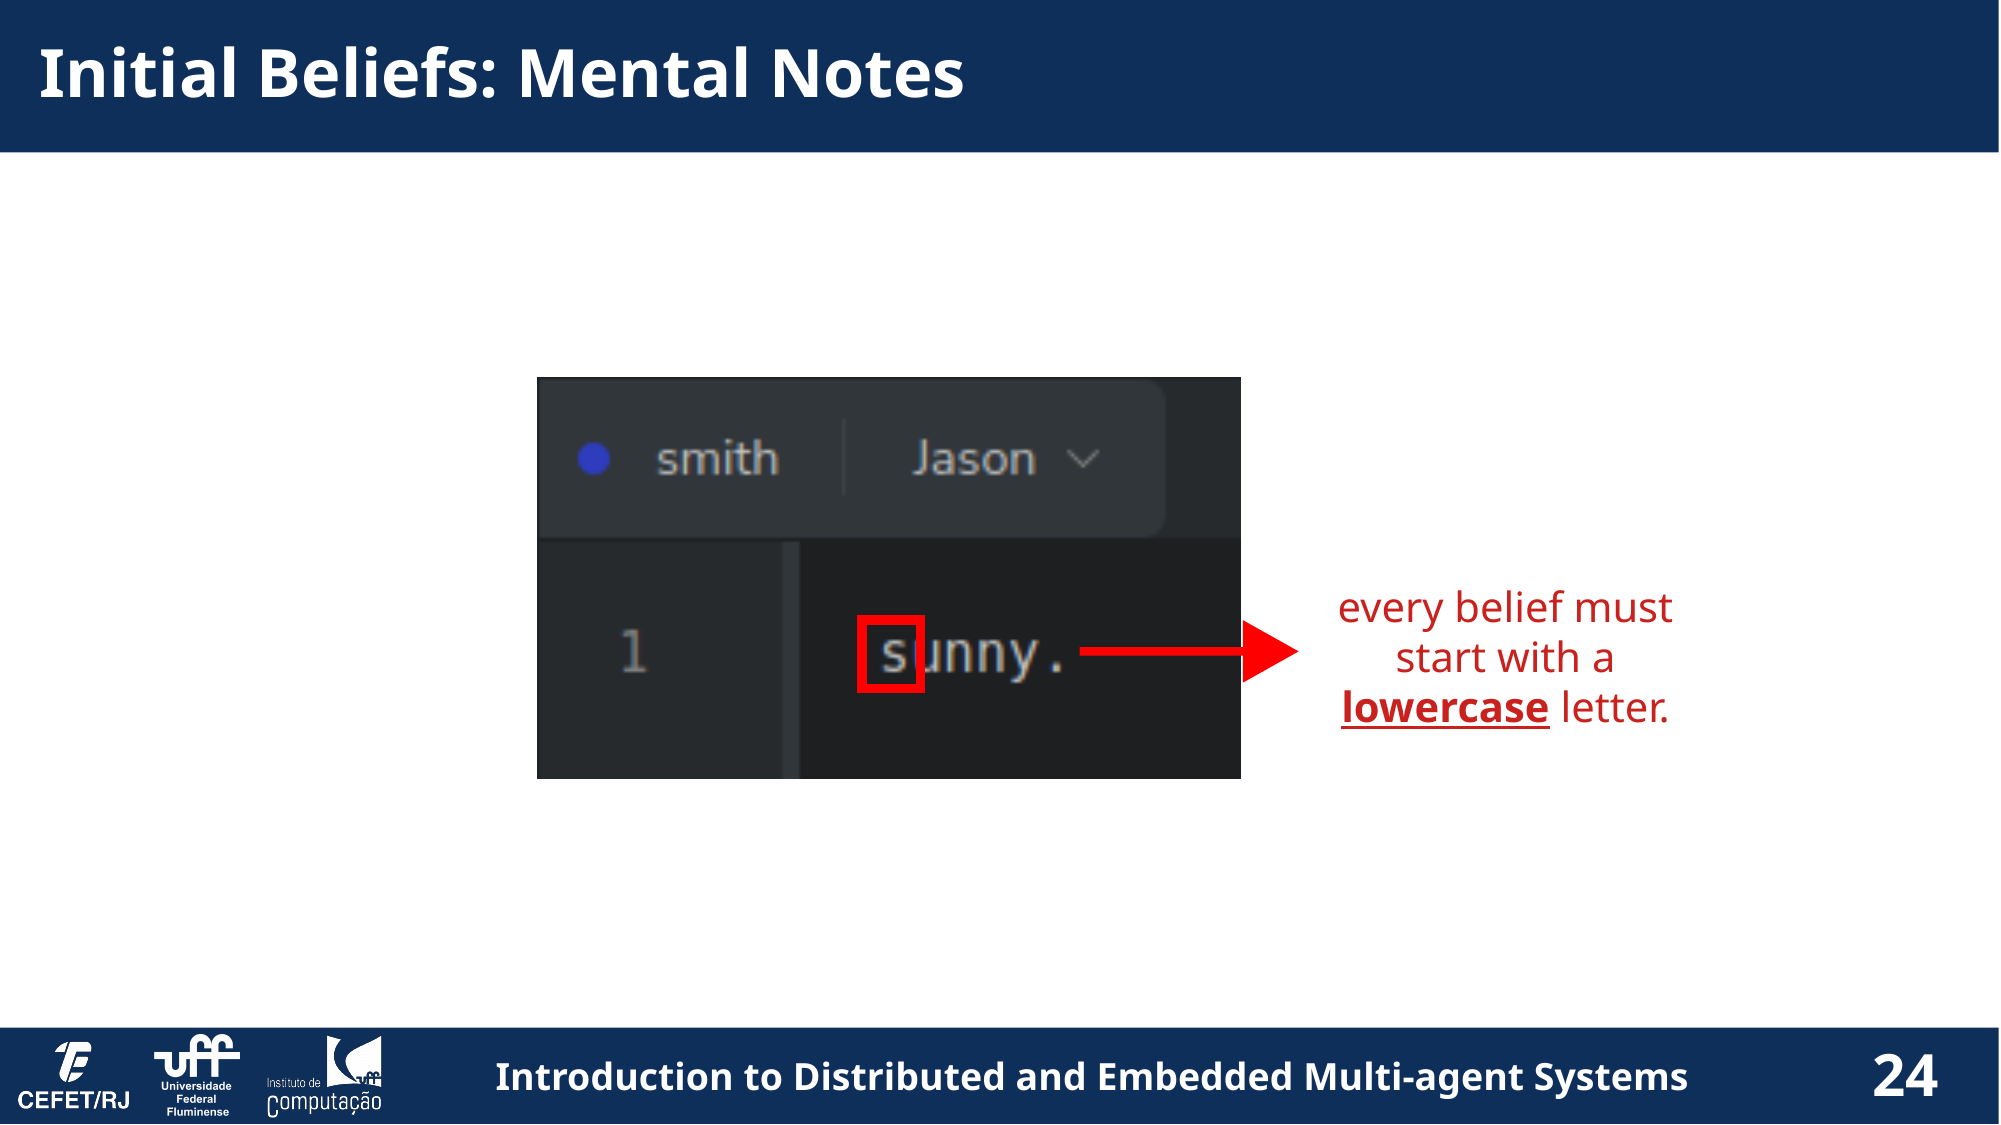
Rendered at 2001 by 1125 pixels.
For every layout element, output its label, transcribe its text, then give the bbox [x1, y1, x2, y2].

text_box Initial Beliefs: Mental Notes [25, 23, 1999, 119]
text_box [1079, 620, 1299, 683]
picture [265, 1033, 383, 1118]
picture [153, 1033, 241, 1121]
picture [18, 1021, 129, 1125]
picture [537, 377, 1241, 779]
text_box every belief must start with a lowercase letter. [1287, 573, 1724, 739]
